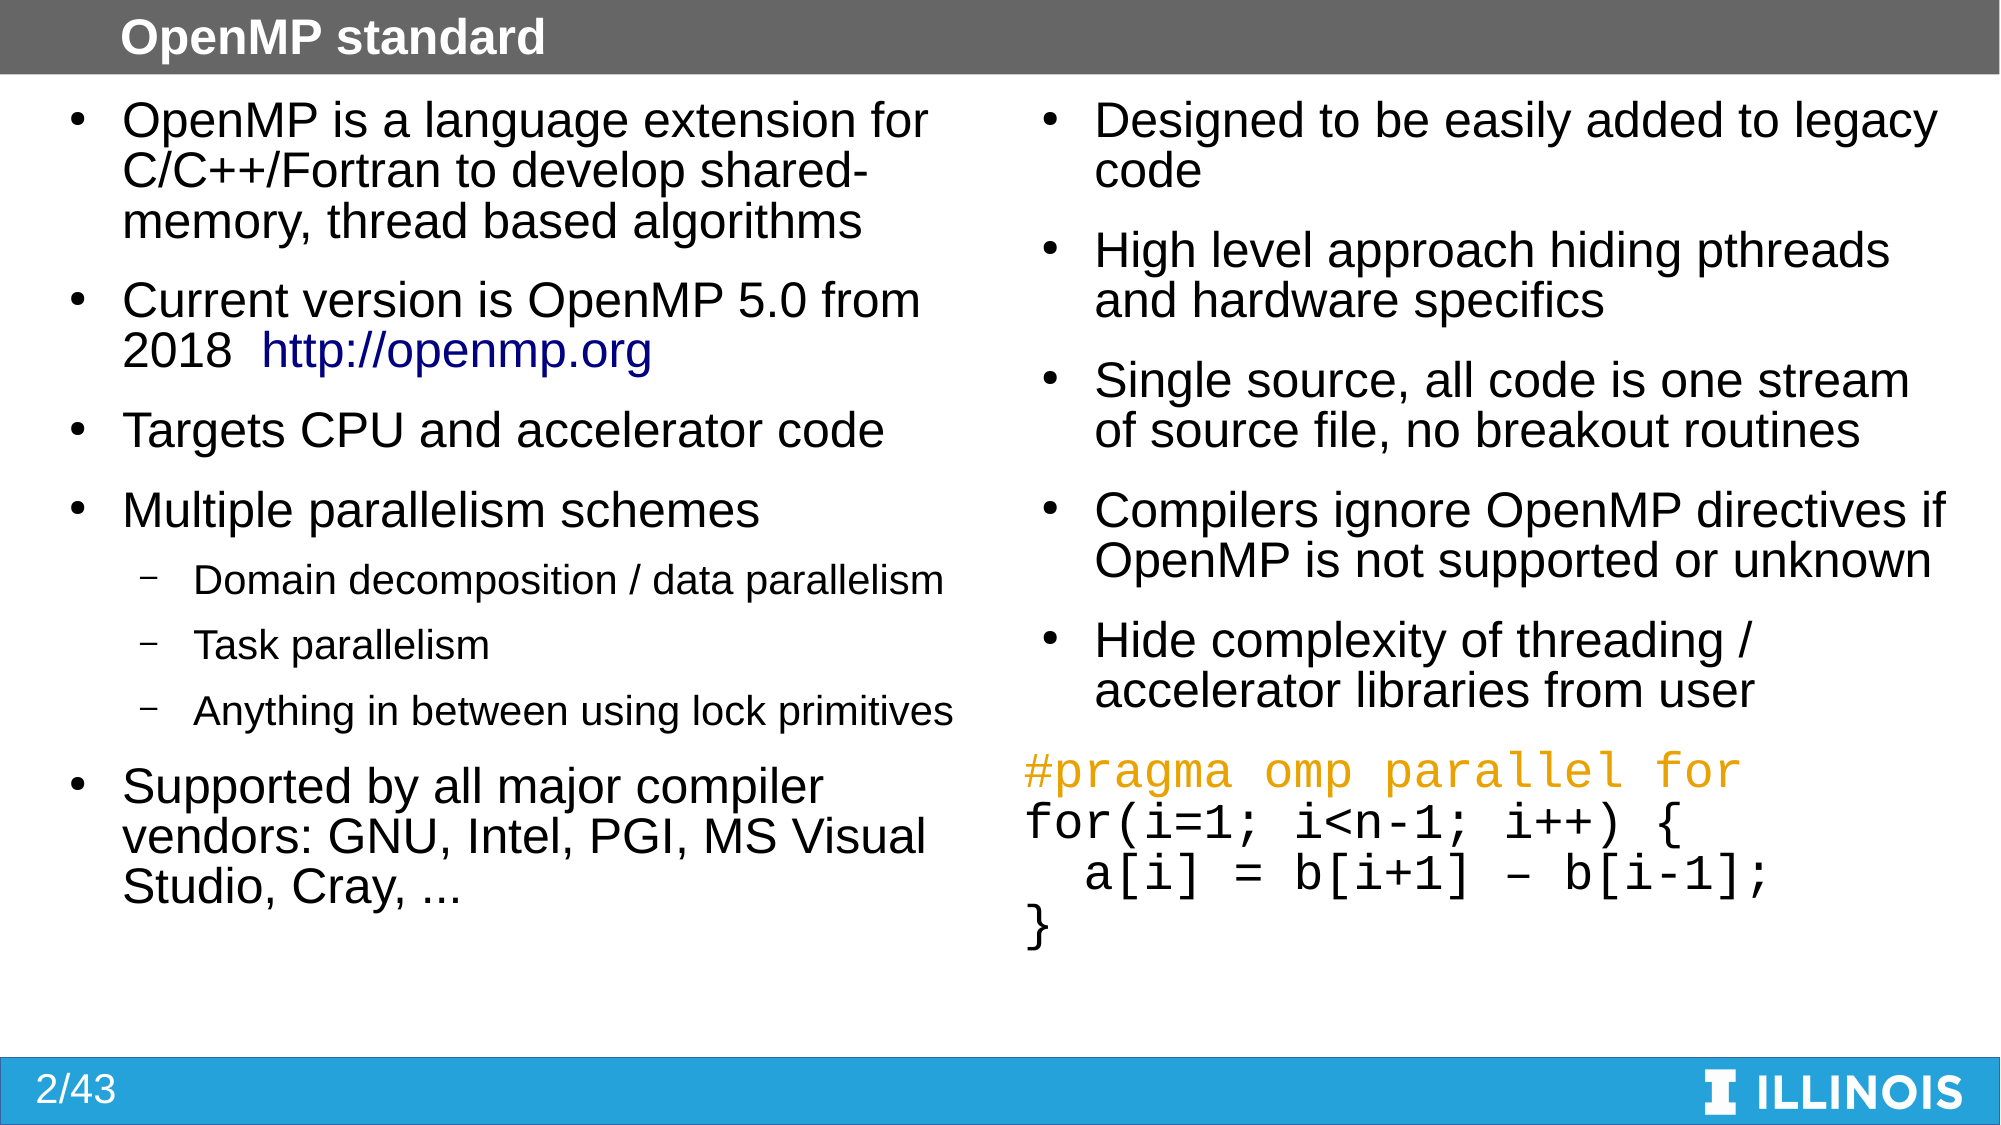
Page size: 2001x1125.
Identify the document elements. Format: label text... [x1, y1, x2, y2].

title OpenMP standard [0, 0, 2000, 75]
list Designed to be easily added to legacy code High level approach hiding pthreads and hardware specifics Single source, all code is one stream of source file, no breakout routines Compilers ignore OpenMP directives if OpenMP is not supported or unknown Hide complexity of threading / accelerator libraries from user #pragma omp parallel for for(i=1; i<n-1; i++) { a[i] = b[i+1] – b[i-1]; } [1023, 97, 1950, 1058]
list OpenMP is a language extension for C/C++/Fortran to develop shared-memory, thread based algorithms Current version is OpenMP 5.0 from 2018 http://openmp.org Targets CPU and accelerator code Multiple parallelism schemes Domain decomposition / data parallelism Task parallelism Anything in between using lock primitives Supported by all major compiler vendors: GNU, Intel, PGI, MS Visual Studio, Cray, ... [51, 97, 978, 1058]
picture [1705, 1069, 1962, 1115]
